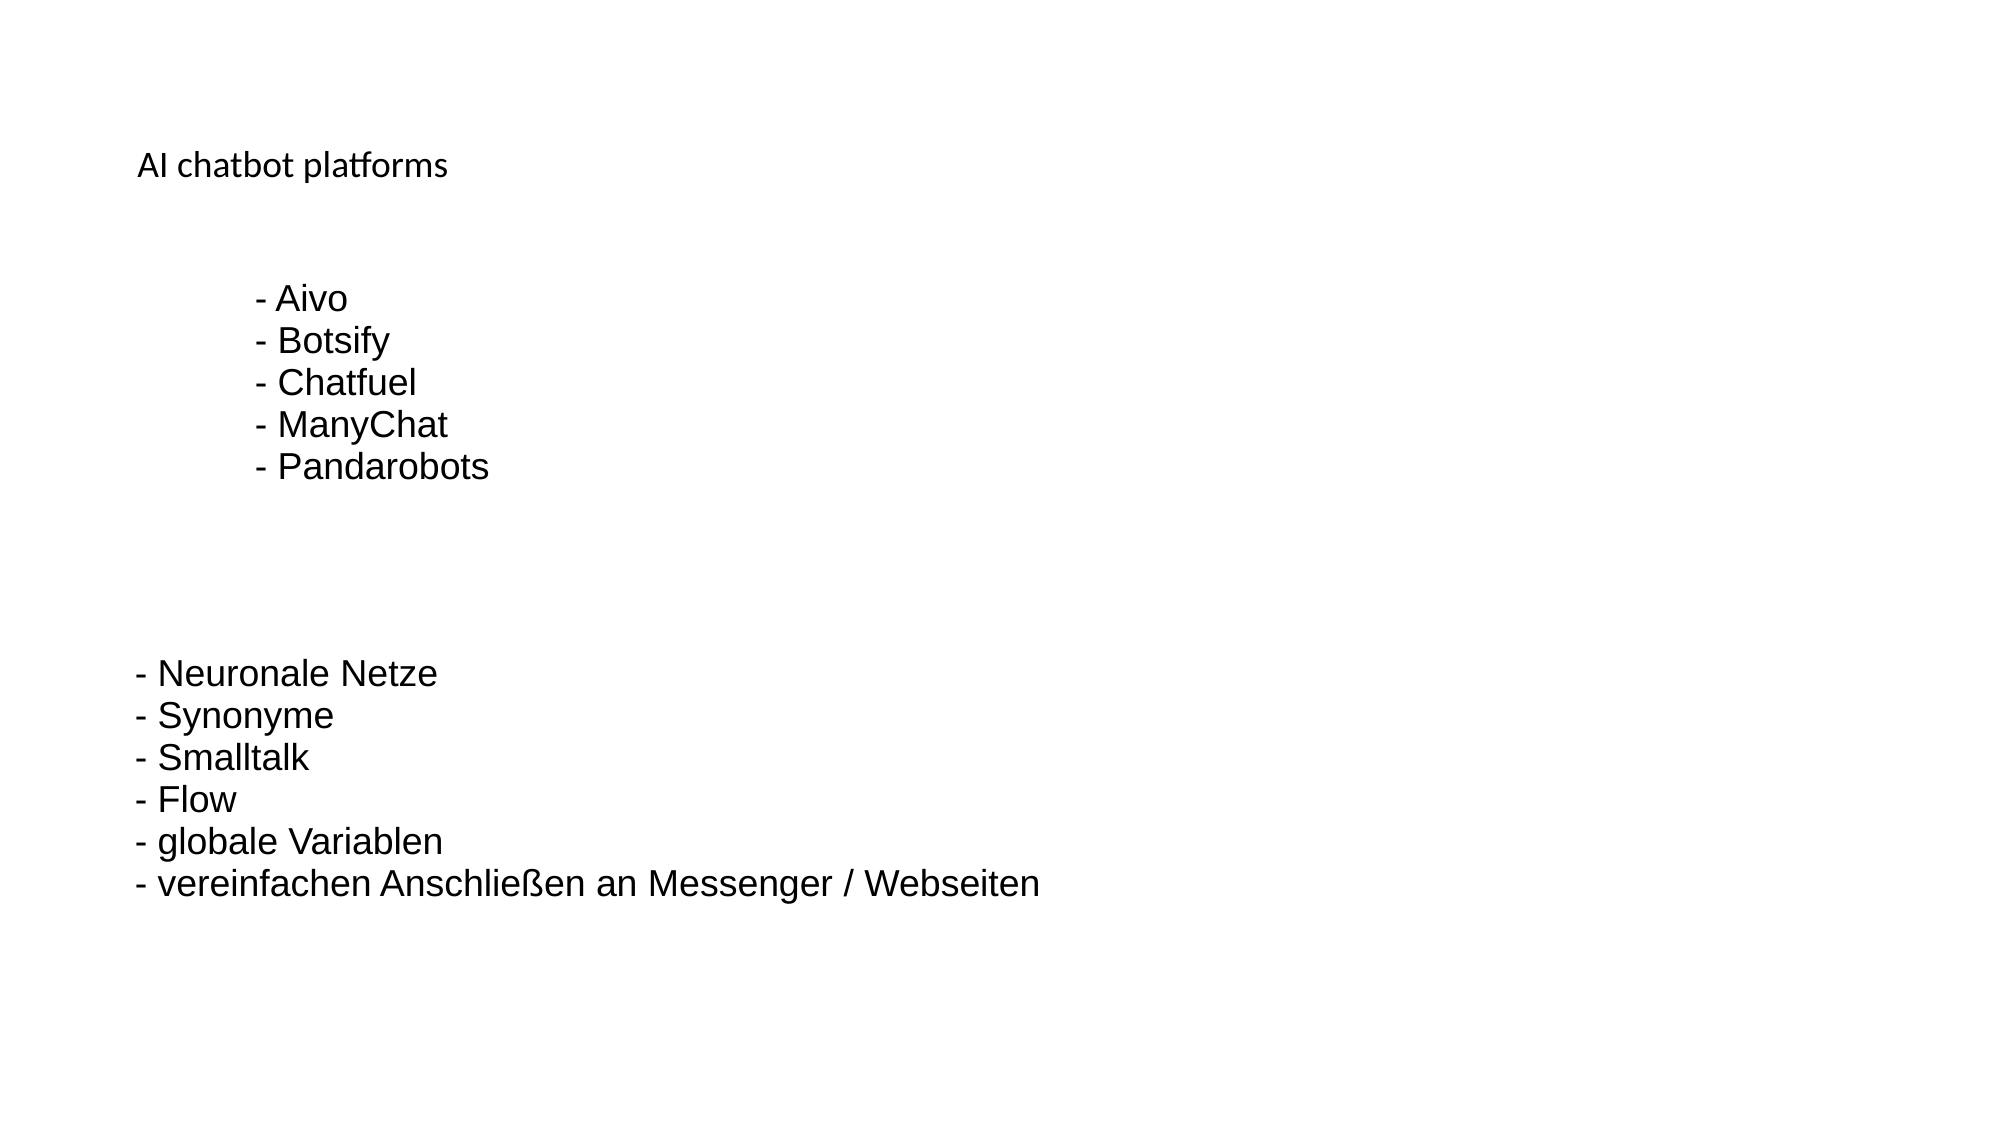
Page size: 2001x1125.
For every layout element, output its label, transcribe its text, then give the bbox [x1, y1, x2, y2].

title AI chatbot platforms [137, 59, 1863, 278]
text_box - Neuronale Netze - Synonyme - Smalltalk - Flow - globale Variablen - vereinfachen Anschließen an Messenger / Webseiten [120, 645, 1141, 954]
text_box - Aivo - Botsify - Chatfuel - ManyChat - Pandarobots [240, 270, 1261, 495]
